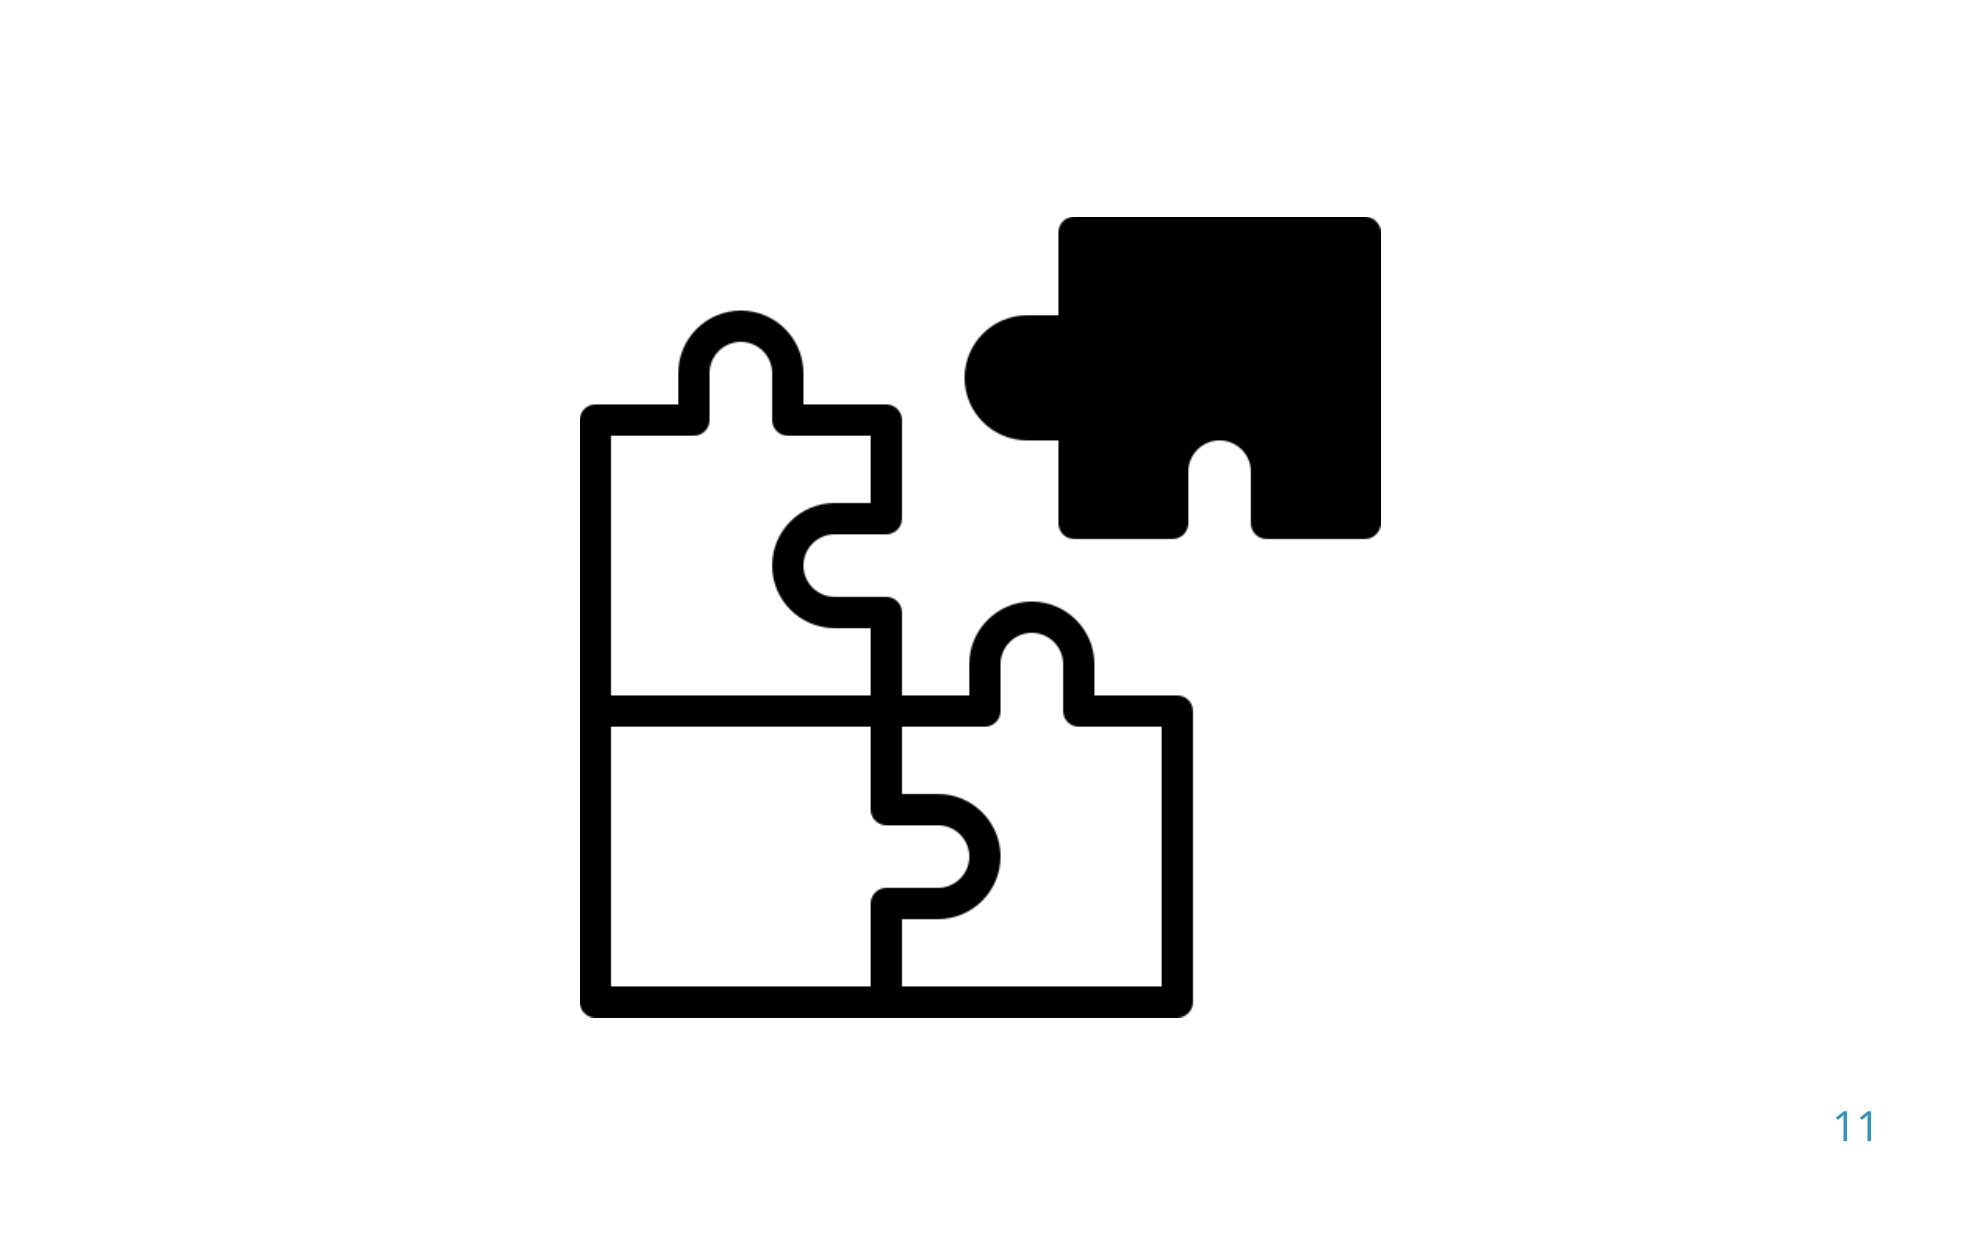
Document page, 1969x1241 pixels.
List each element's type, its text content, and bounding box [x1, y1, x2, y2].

picture [580, 217, 1381, 1018]
text_box <number> [1723, 1069, 1896, 1159]
